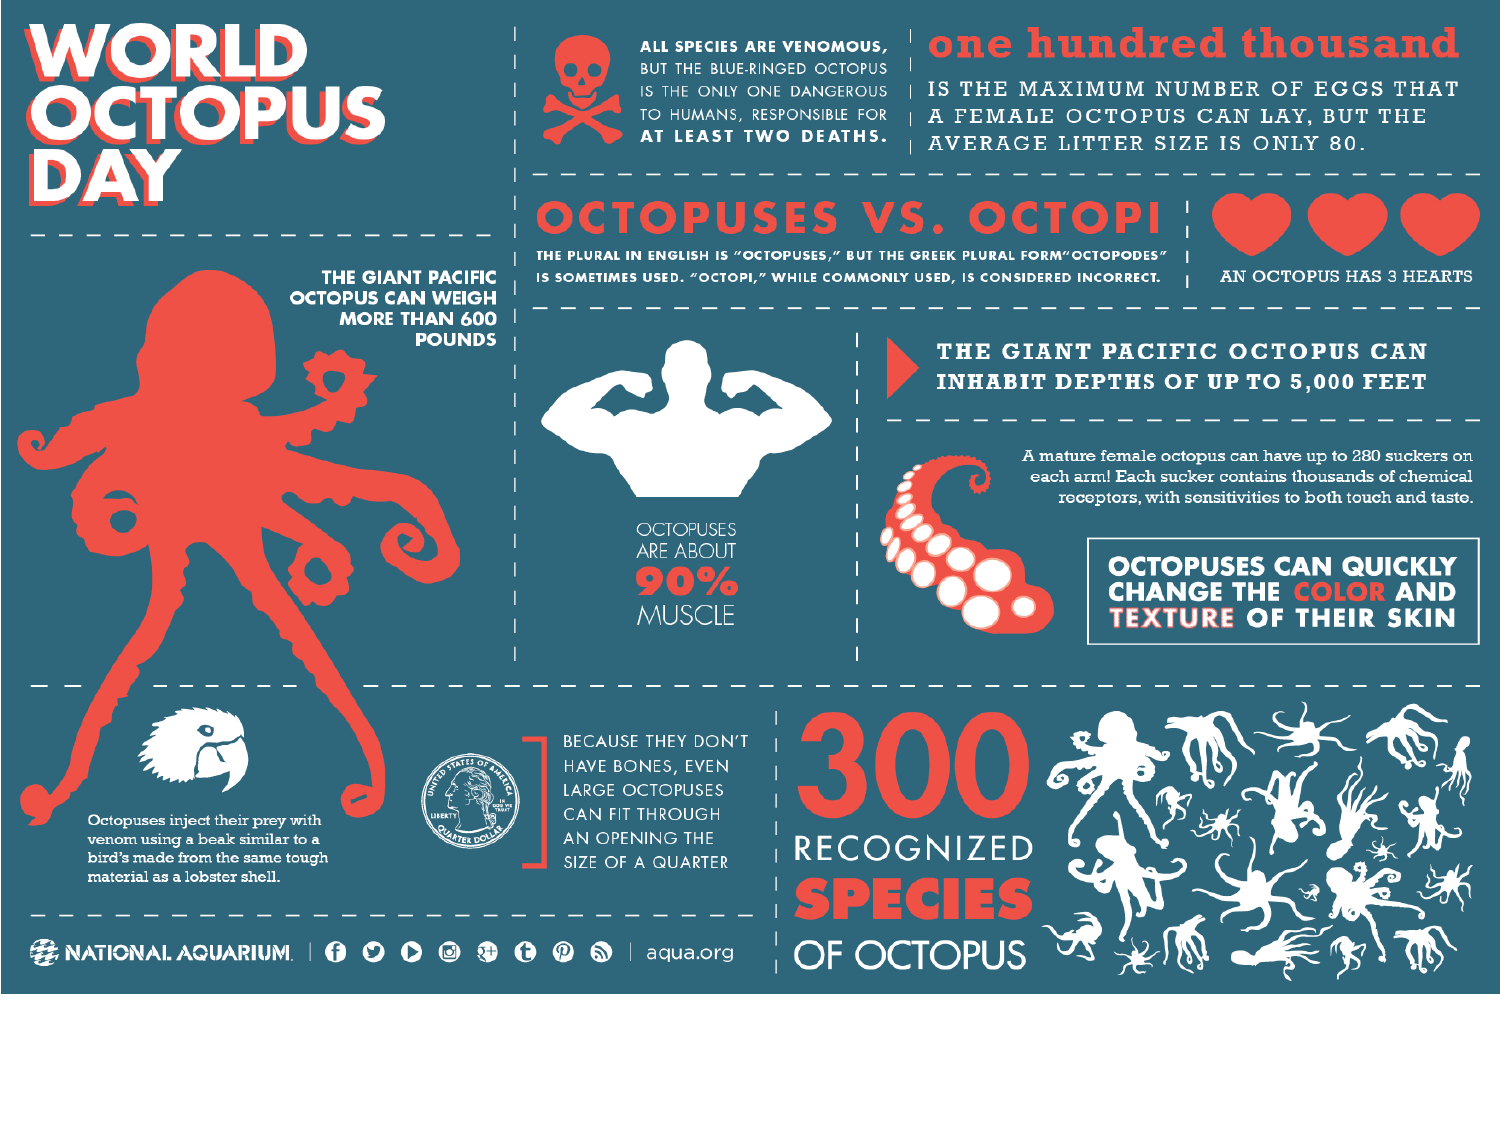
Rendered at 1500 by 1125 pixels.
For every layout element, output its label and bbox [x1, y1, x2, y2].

picture [1, 0, 1500, 994]
